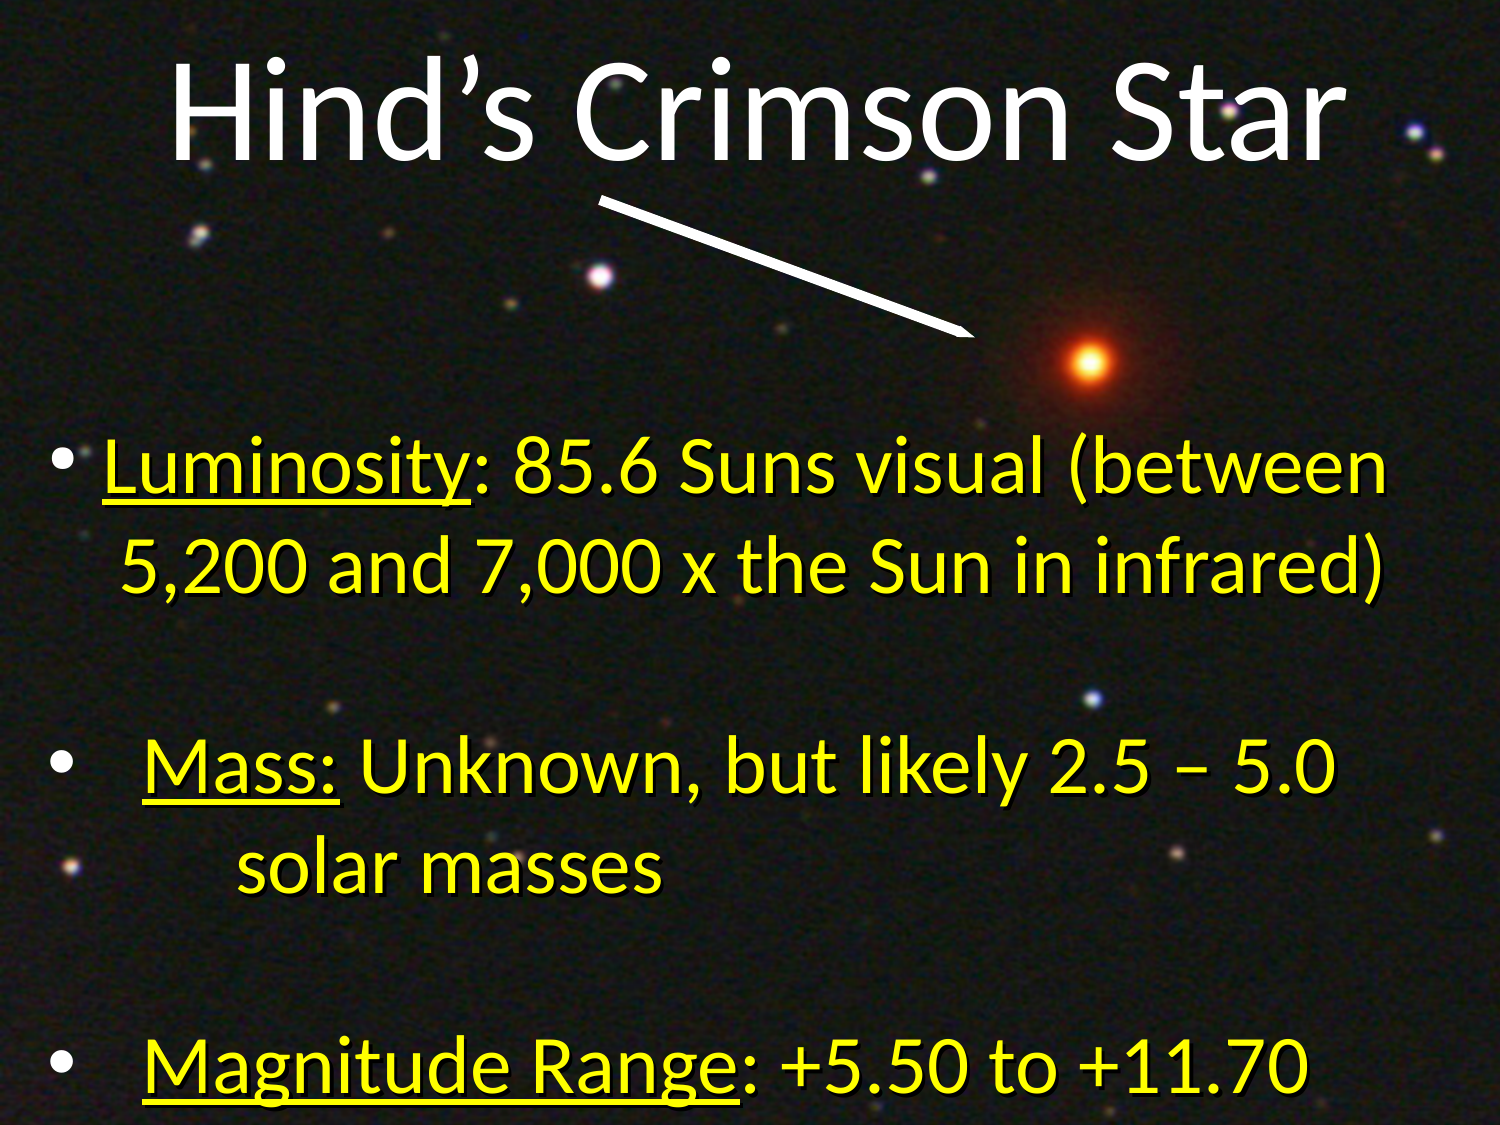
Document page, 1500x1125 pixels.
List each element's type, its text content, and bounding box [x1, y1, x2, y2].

text_box Luminosity: 85.6 Suns visual (between 5,200 and 7,000 x the Sun in infrared) Mass: Unknown, but likely 2.5 – 5.0 solar masses Magnitude Range: +5.50 to +11.70 [32, 402, 1468, 1125]
text_box Hind’s Crimson Star [50, 2, 1468, 200]
picture [0, 0, 1500, 1125]
